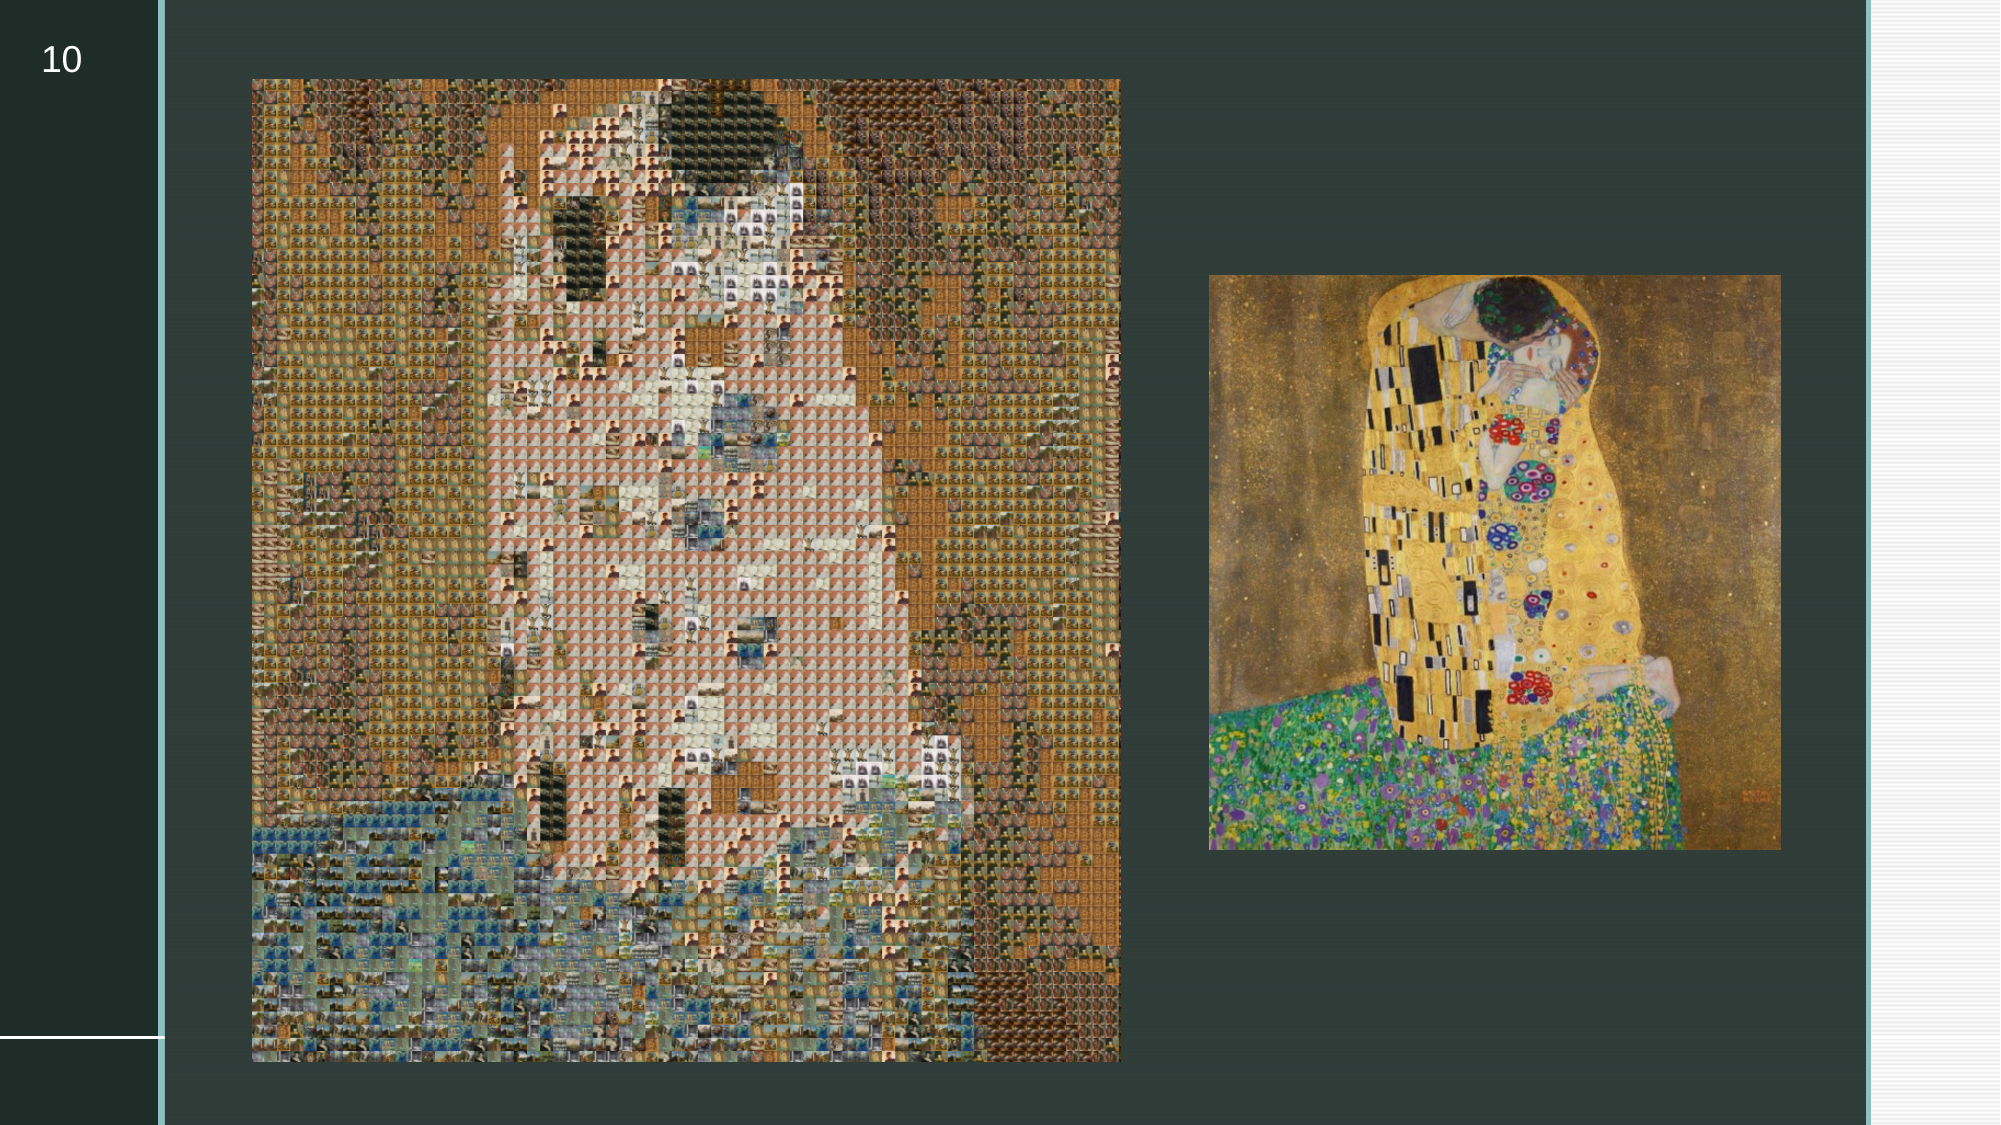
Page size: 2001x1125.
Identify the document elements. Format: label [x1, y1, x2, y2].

picture [252, 79, 1121, 1062]
picture [1209, 275, 1781, 850]
text_box [25, 26, 131, 80]
